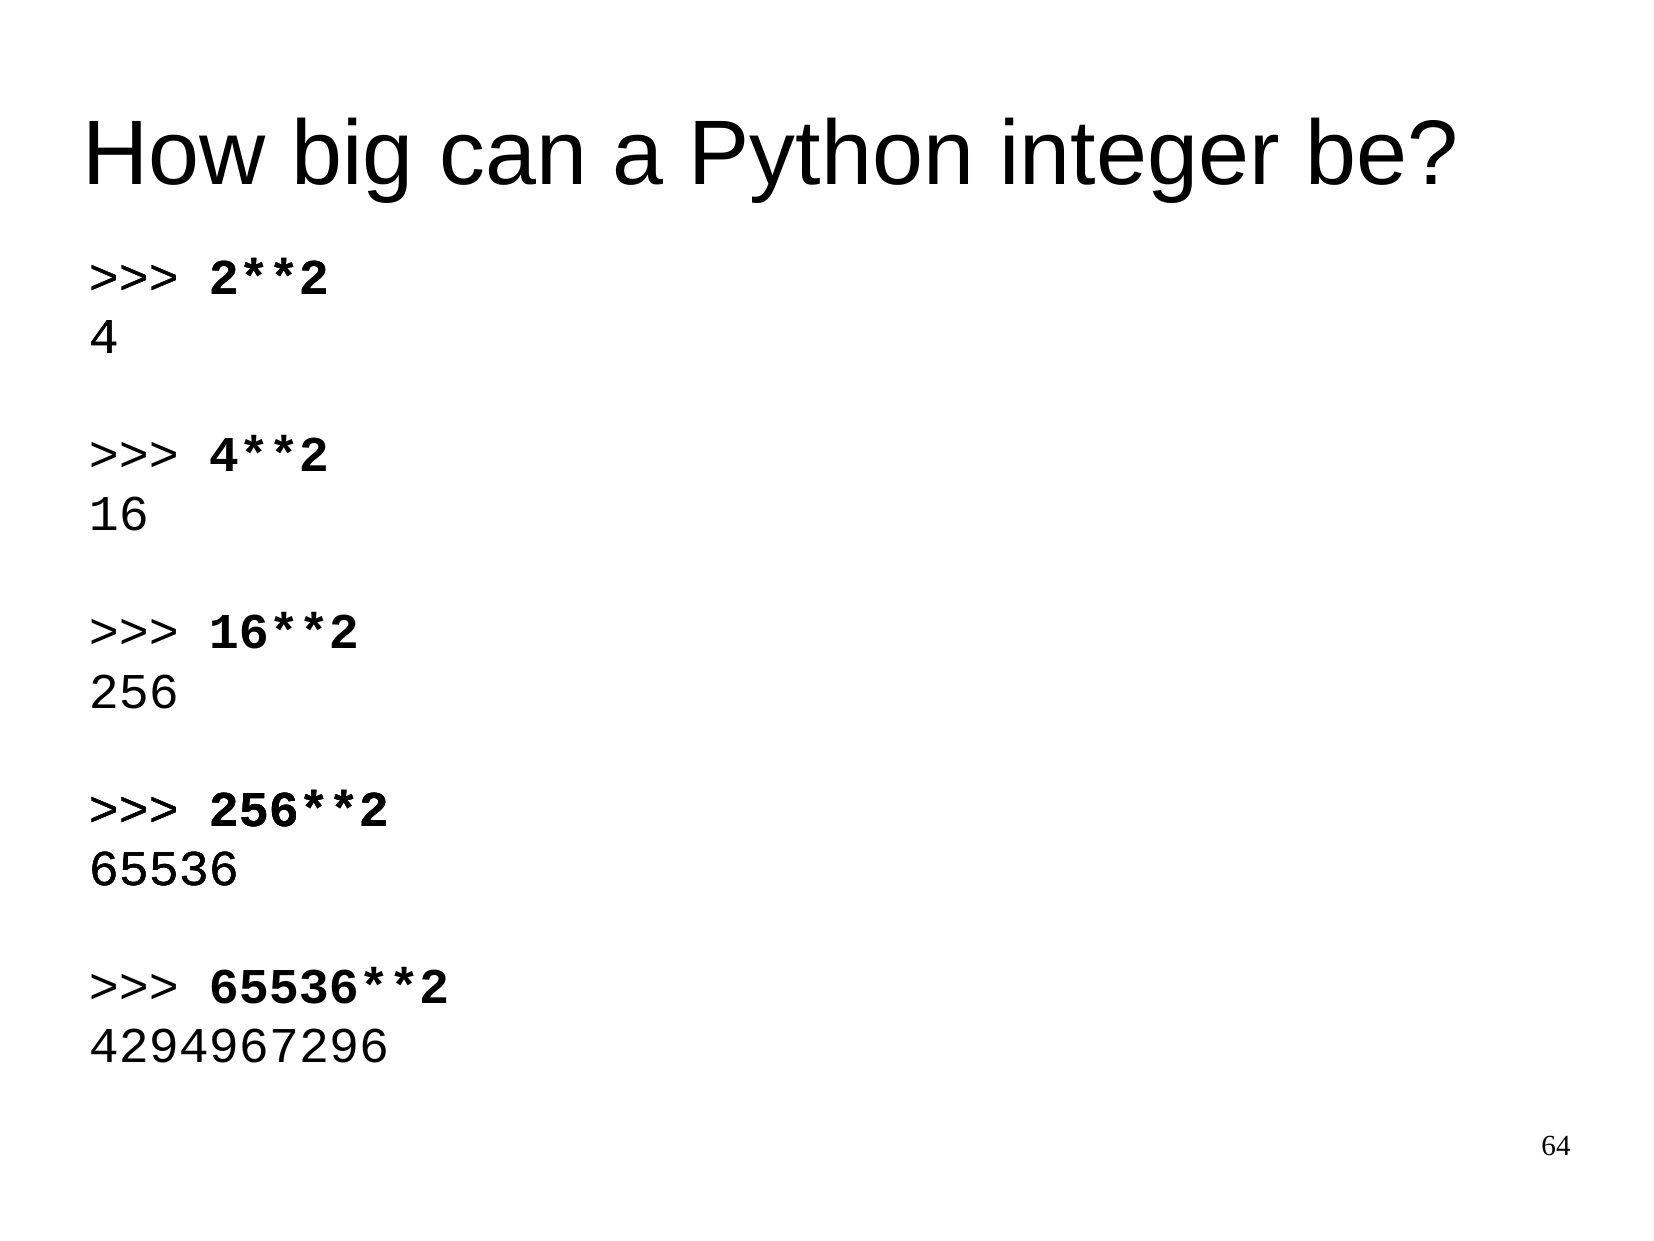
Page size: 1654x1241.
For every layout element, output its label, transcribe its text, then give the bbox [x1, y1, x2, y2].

text_box 256 [82, 660, 185, 730]
text_box 65536 [82, 837, 245, 907]
text_box >>> [82, 247, 185, 316]
text_box 4**2 [202, 424, 335, 493]
text_box 16 [82, 483, 155, 552]
text_box >>> [82, 424, 185, 493]
text_box 256**2 [202, 778, 395, 848]
text_box 4 [82, 306, 125, 375]
text_box >>> [82, 955, 185, 1014]
title How big can a Python integer be? [82, 49, 1571, 257]
text_box >>> [82, 778, 185, 837]
text_box >>> [82, 601, 185, 660]
text_box 16**2 [202, 601, 365, 670]
text_box 4294967296 [82, 1014, 396, 1084]
text_box 2**2 [202, 247, 335, 316]
text_box 65536**2 [202, 955, 456, 1025]
